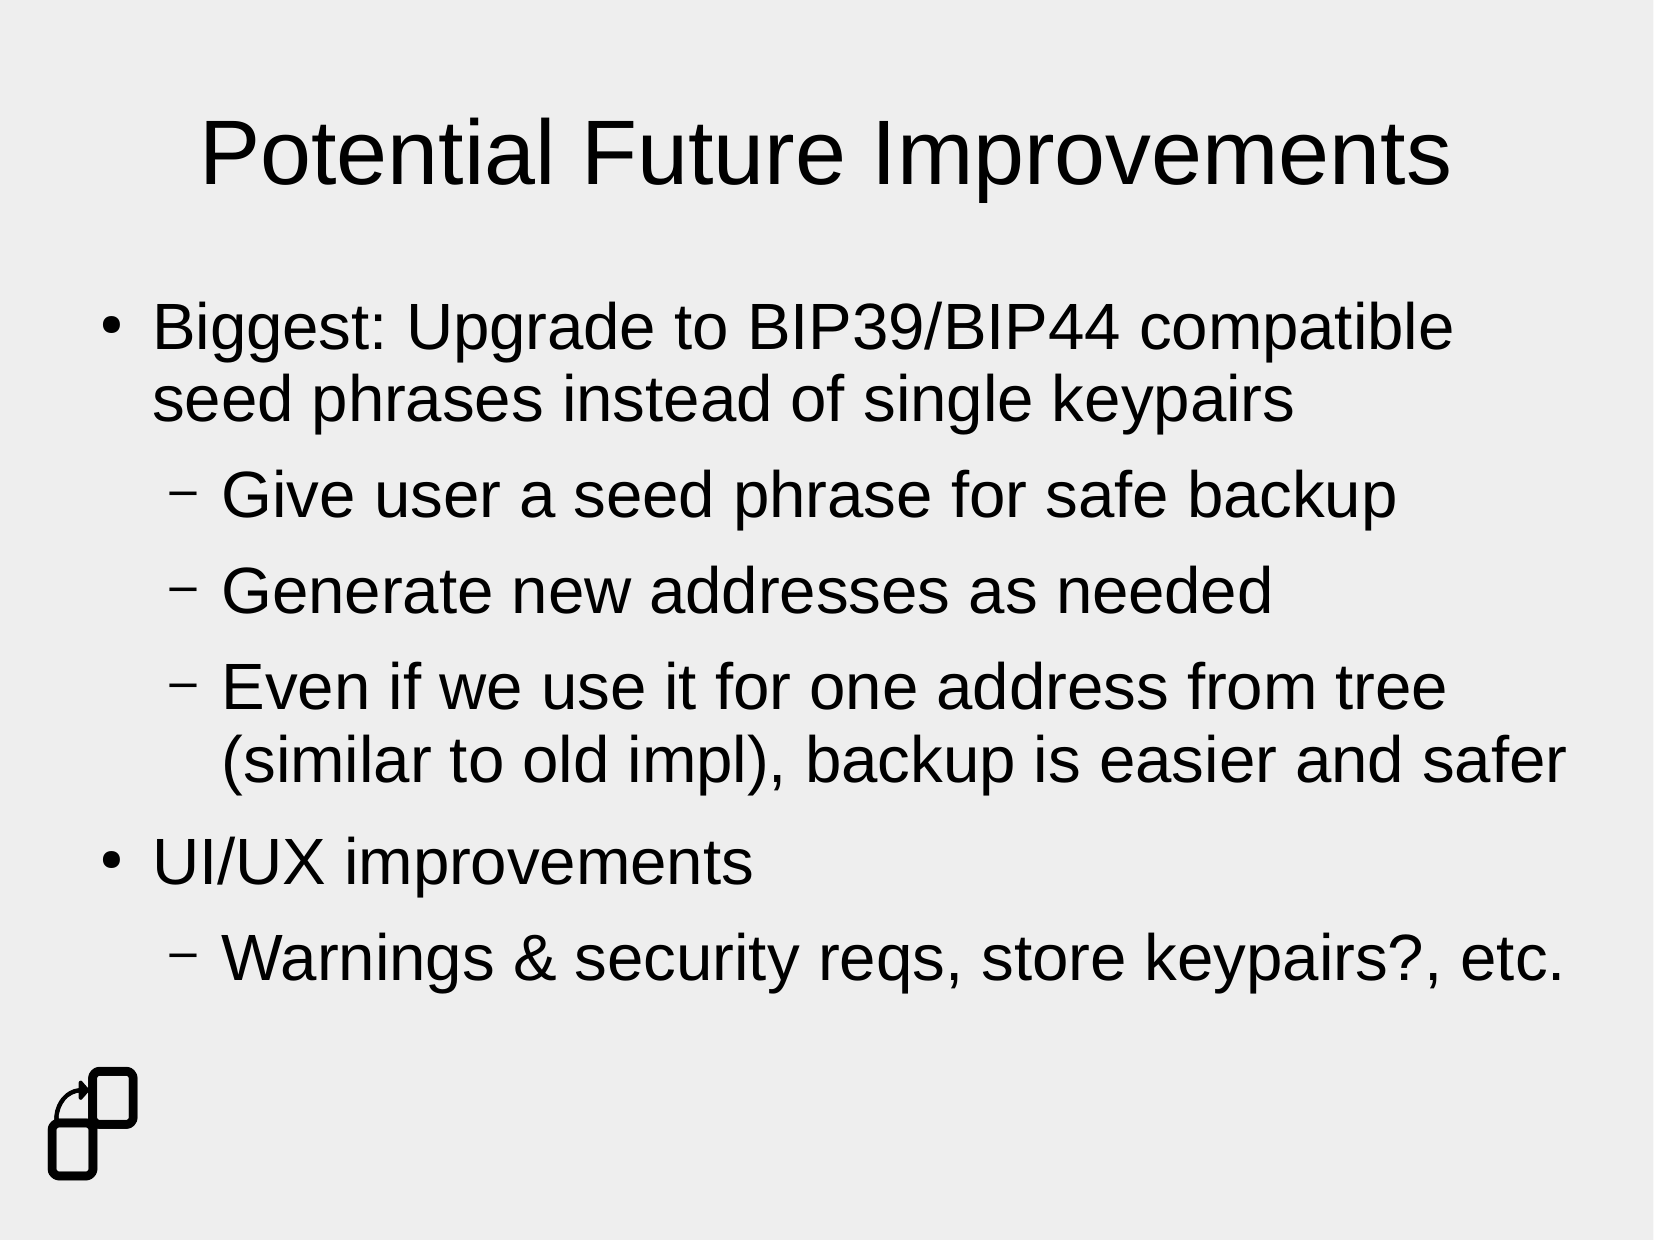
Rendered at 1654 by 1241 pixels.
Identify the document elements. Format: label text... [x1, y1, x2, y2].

title Potential Future Improvements [82, 49, 1571, 257]
picture [30, 1062, 153, 1186]
list Biggest: Upgrade to BIP39/BIP44 compatible seed phrases instead of single keypairs Give user a seed phrase for safe backup Generate new addresses as needed Even if we use it for one address from tree (similar to old impl), backup is easier and safer UI/UX improvements Warnings & security reqs, store keypairs?, etc. [82, 290, 1571, 1010]
